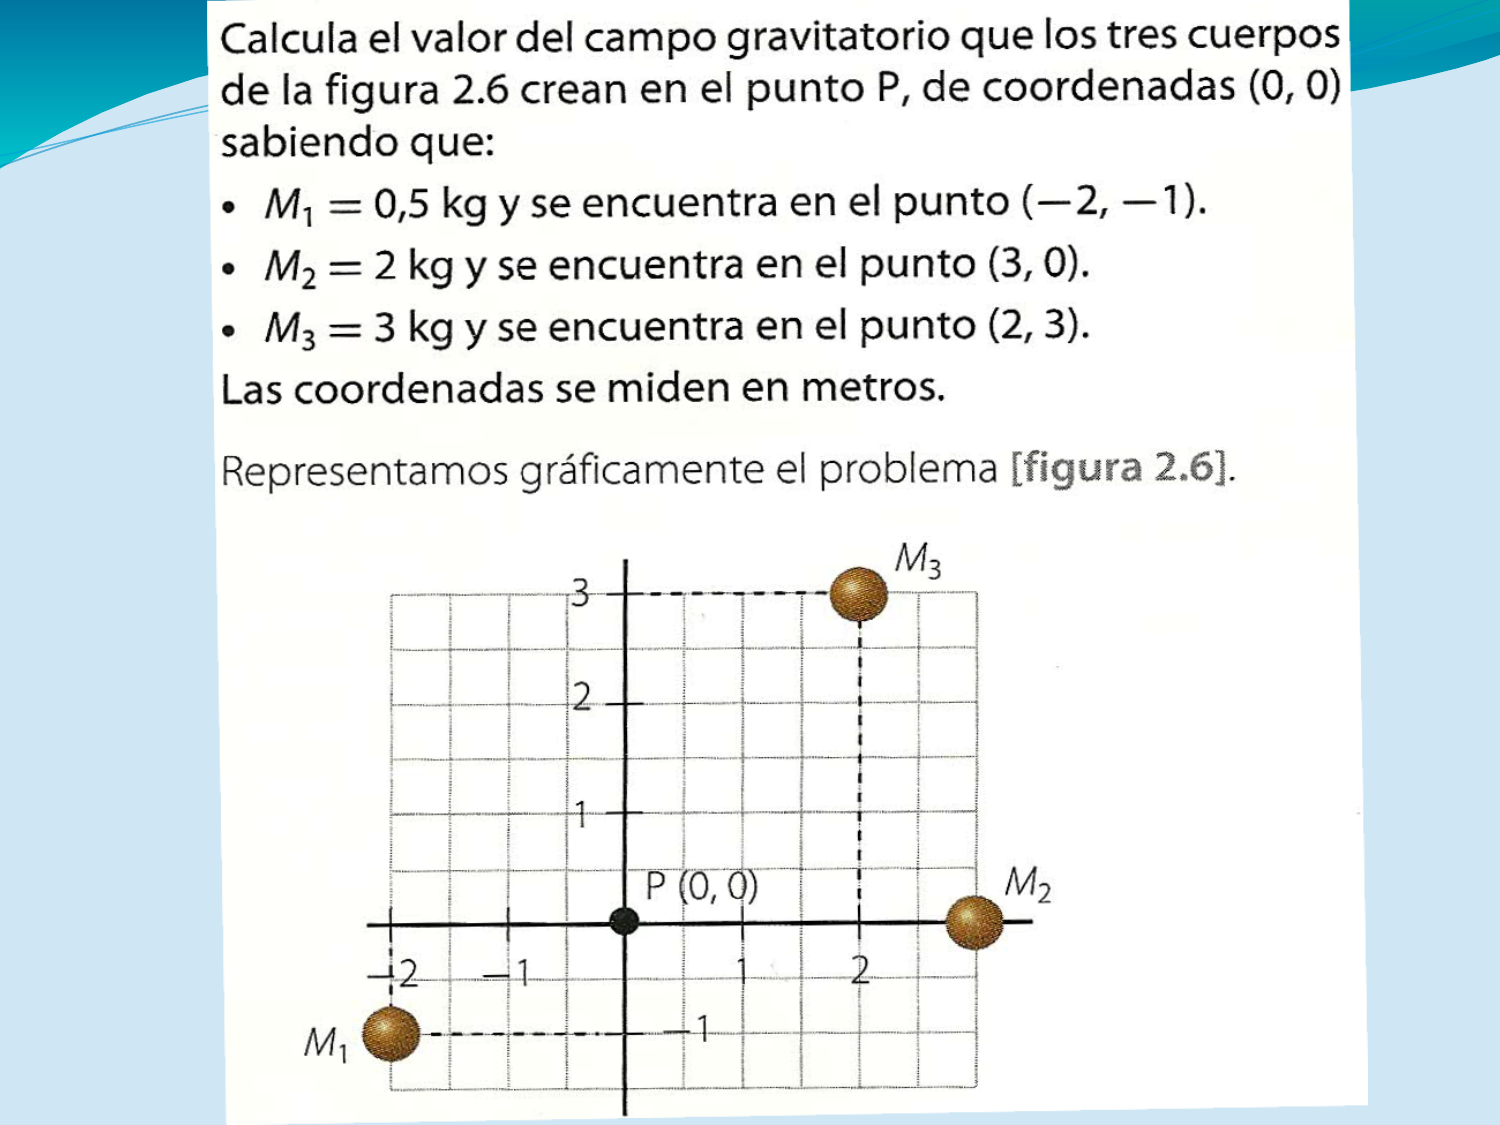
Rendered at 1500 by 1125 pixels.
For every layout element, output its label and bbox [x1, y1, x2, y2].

picture [207, 0, 1368, 1125]
